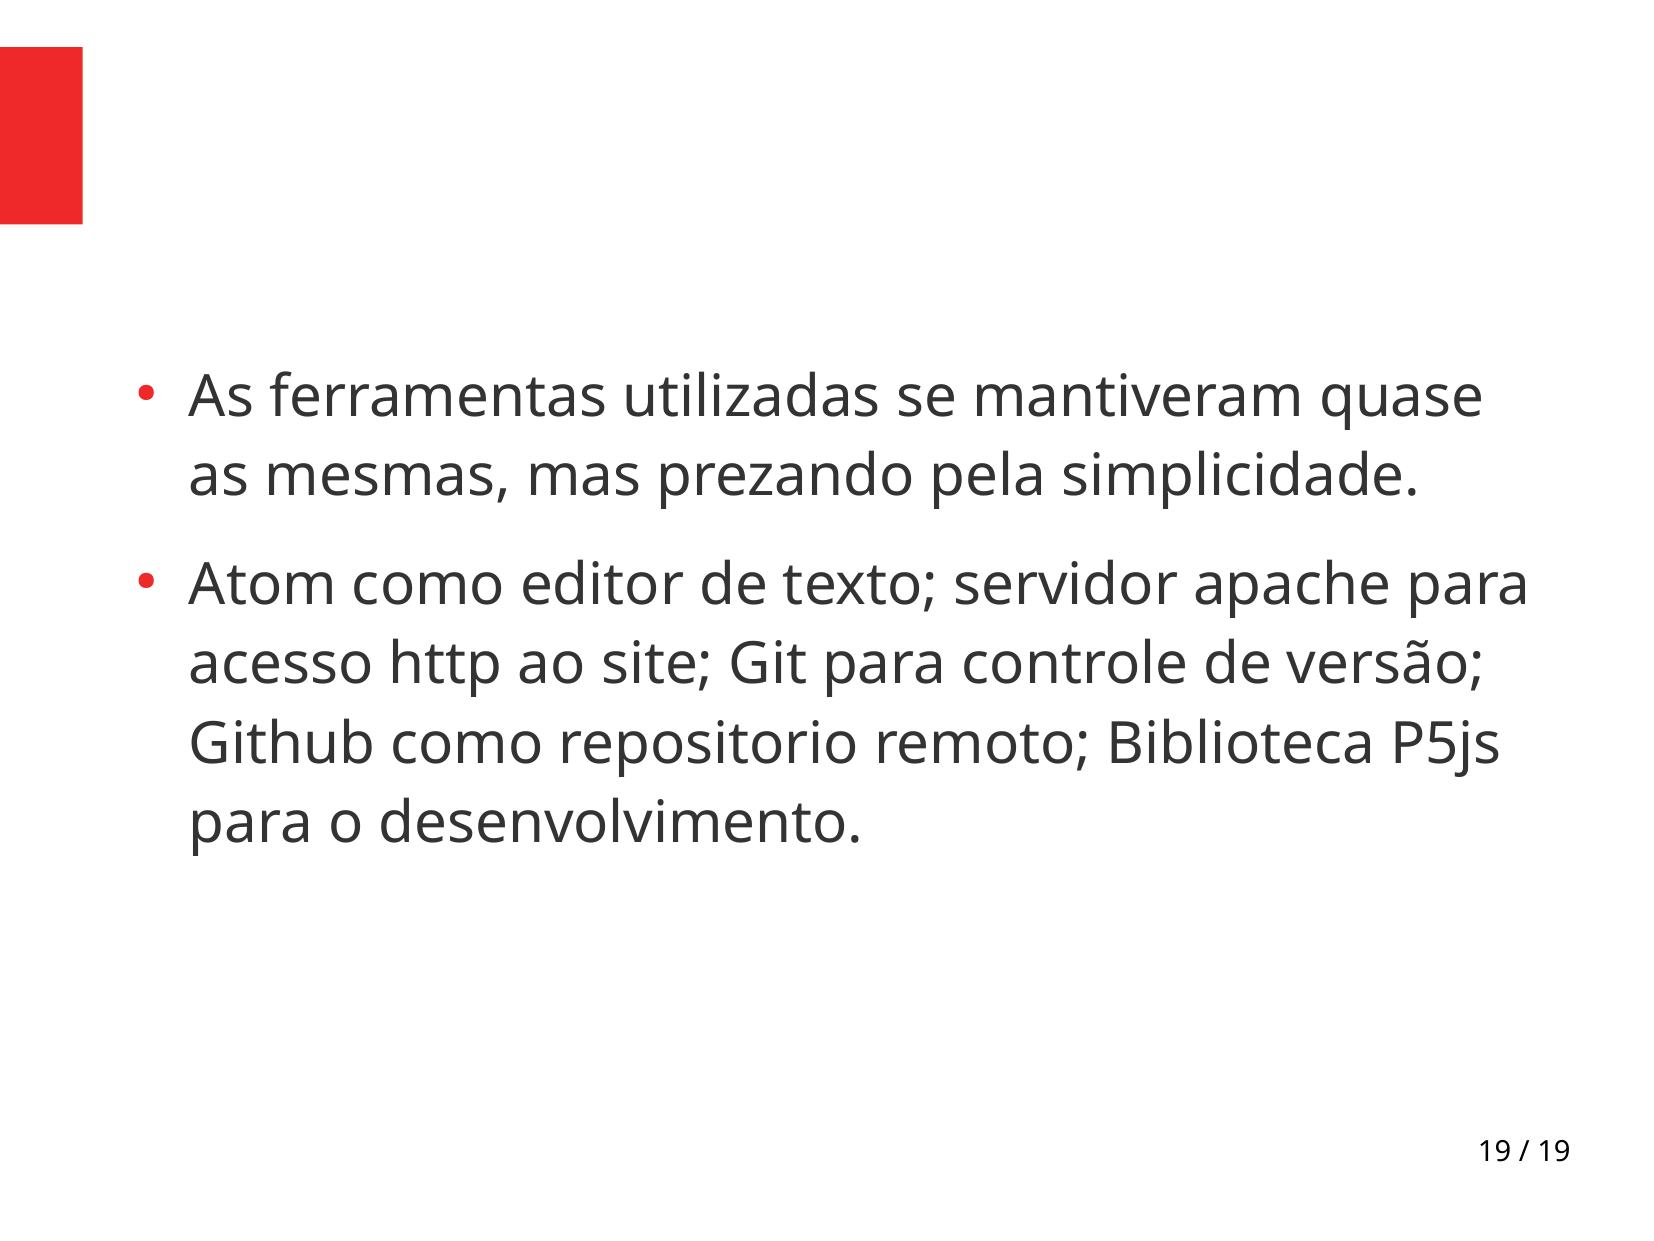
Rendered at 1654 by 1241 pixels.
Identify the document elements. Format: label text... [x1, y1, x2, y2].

list As ferramentas utilizadas se mantiveram quase as mesmas, mas prezando pela simplicidade. Atom como editor de texto; servidor apache para acesso http ao site; Git para controle de versão; Github como repositorio remoto; Biblioteca P5js para o desenvolvimento. [118, 354, 1536, 1074]
